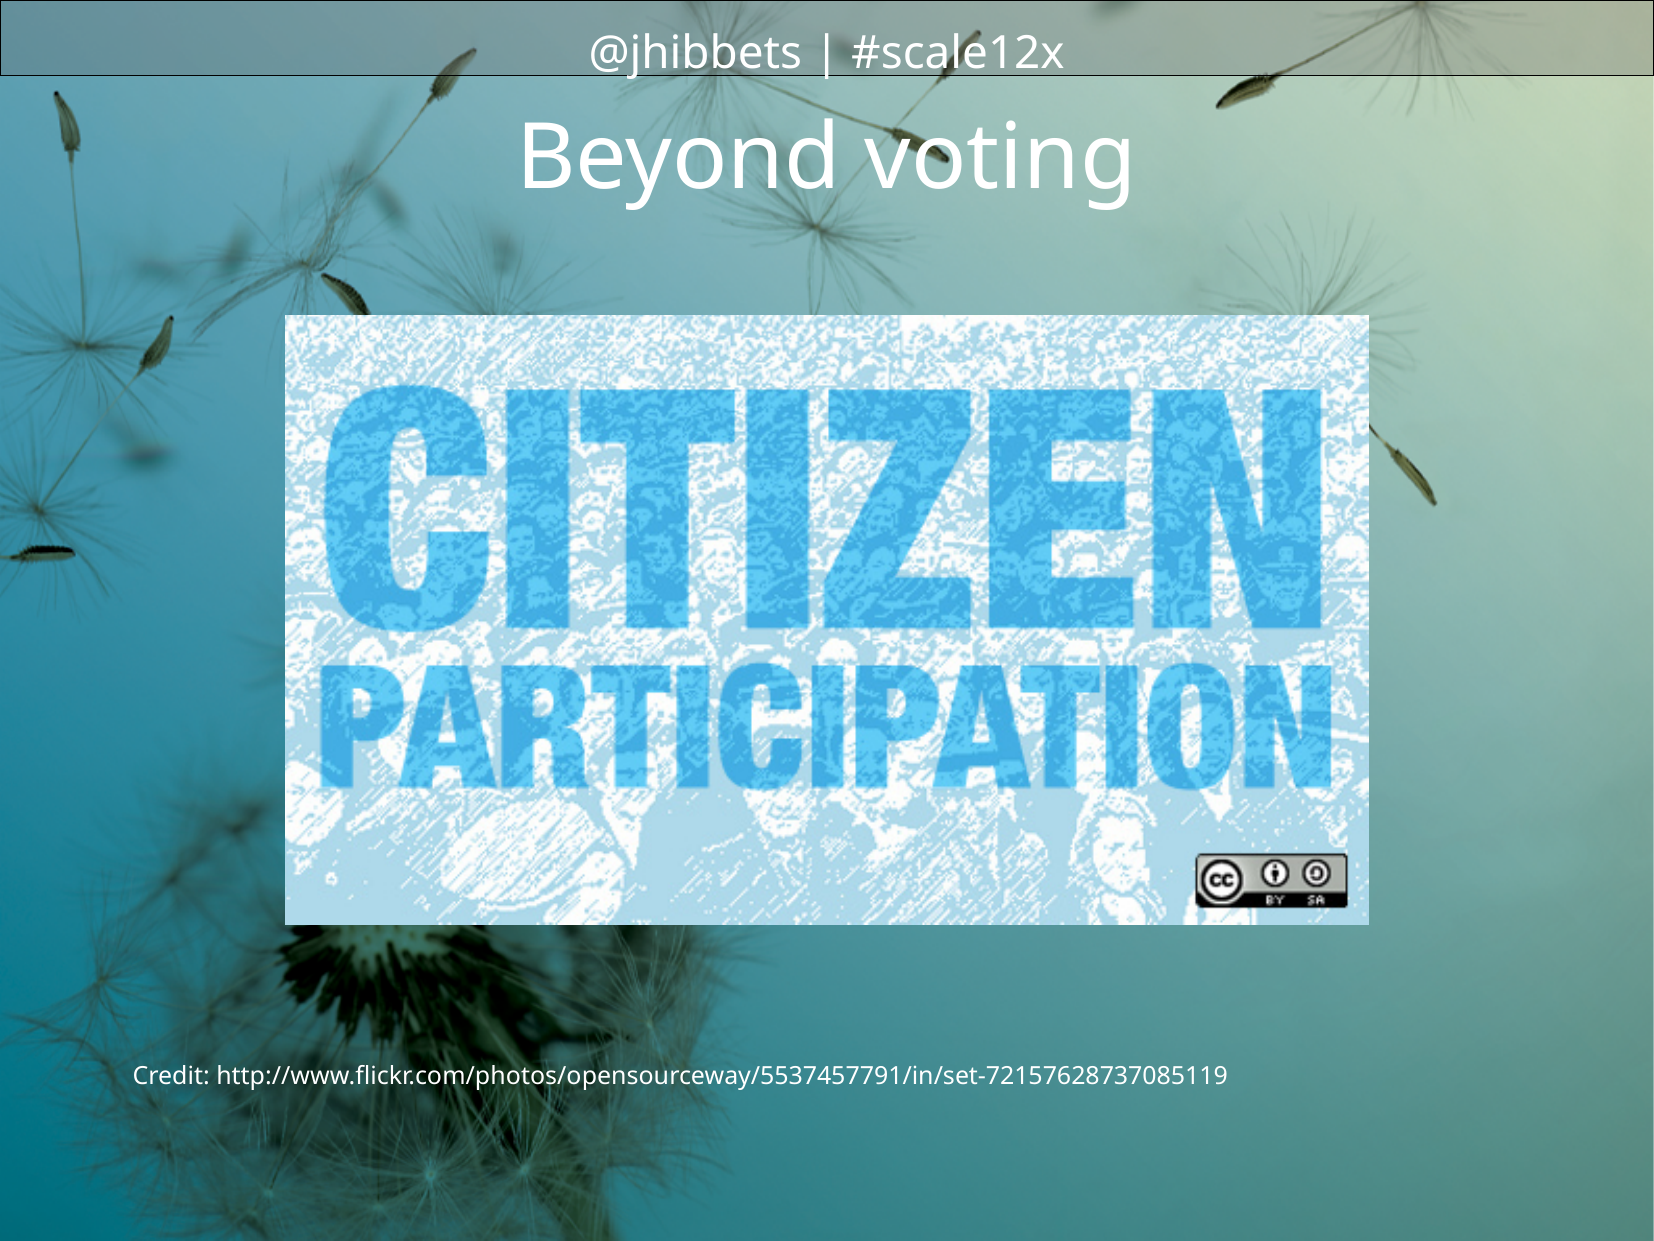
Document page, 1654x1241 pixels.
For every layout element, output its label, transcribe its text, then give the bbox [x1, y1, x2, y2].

picture [0, 76, 1654, 1241]
title Beyond voting [82, 49, 1571, 257]
text_box Credit: http://www.flickr.com/photos/opensourceway/5537457791/in/set-72157628737085119 [117, 1050, 1229, 1093]
